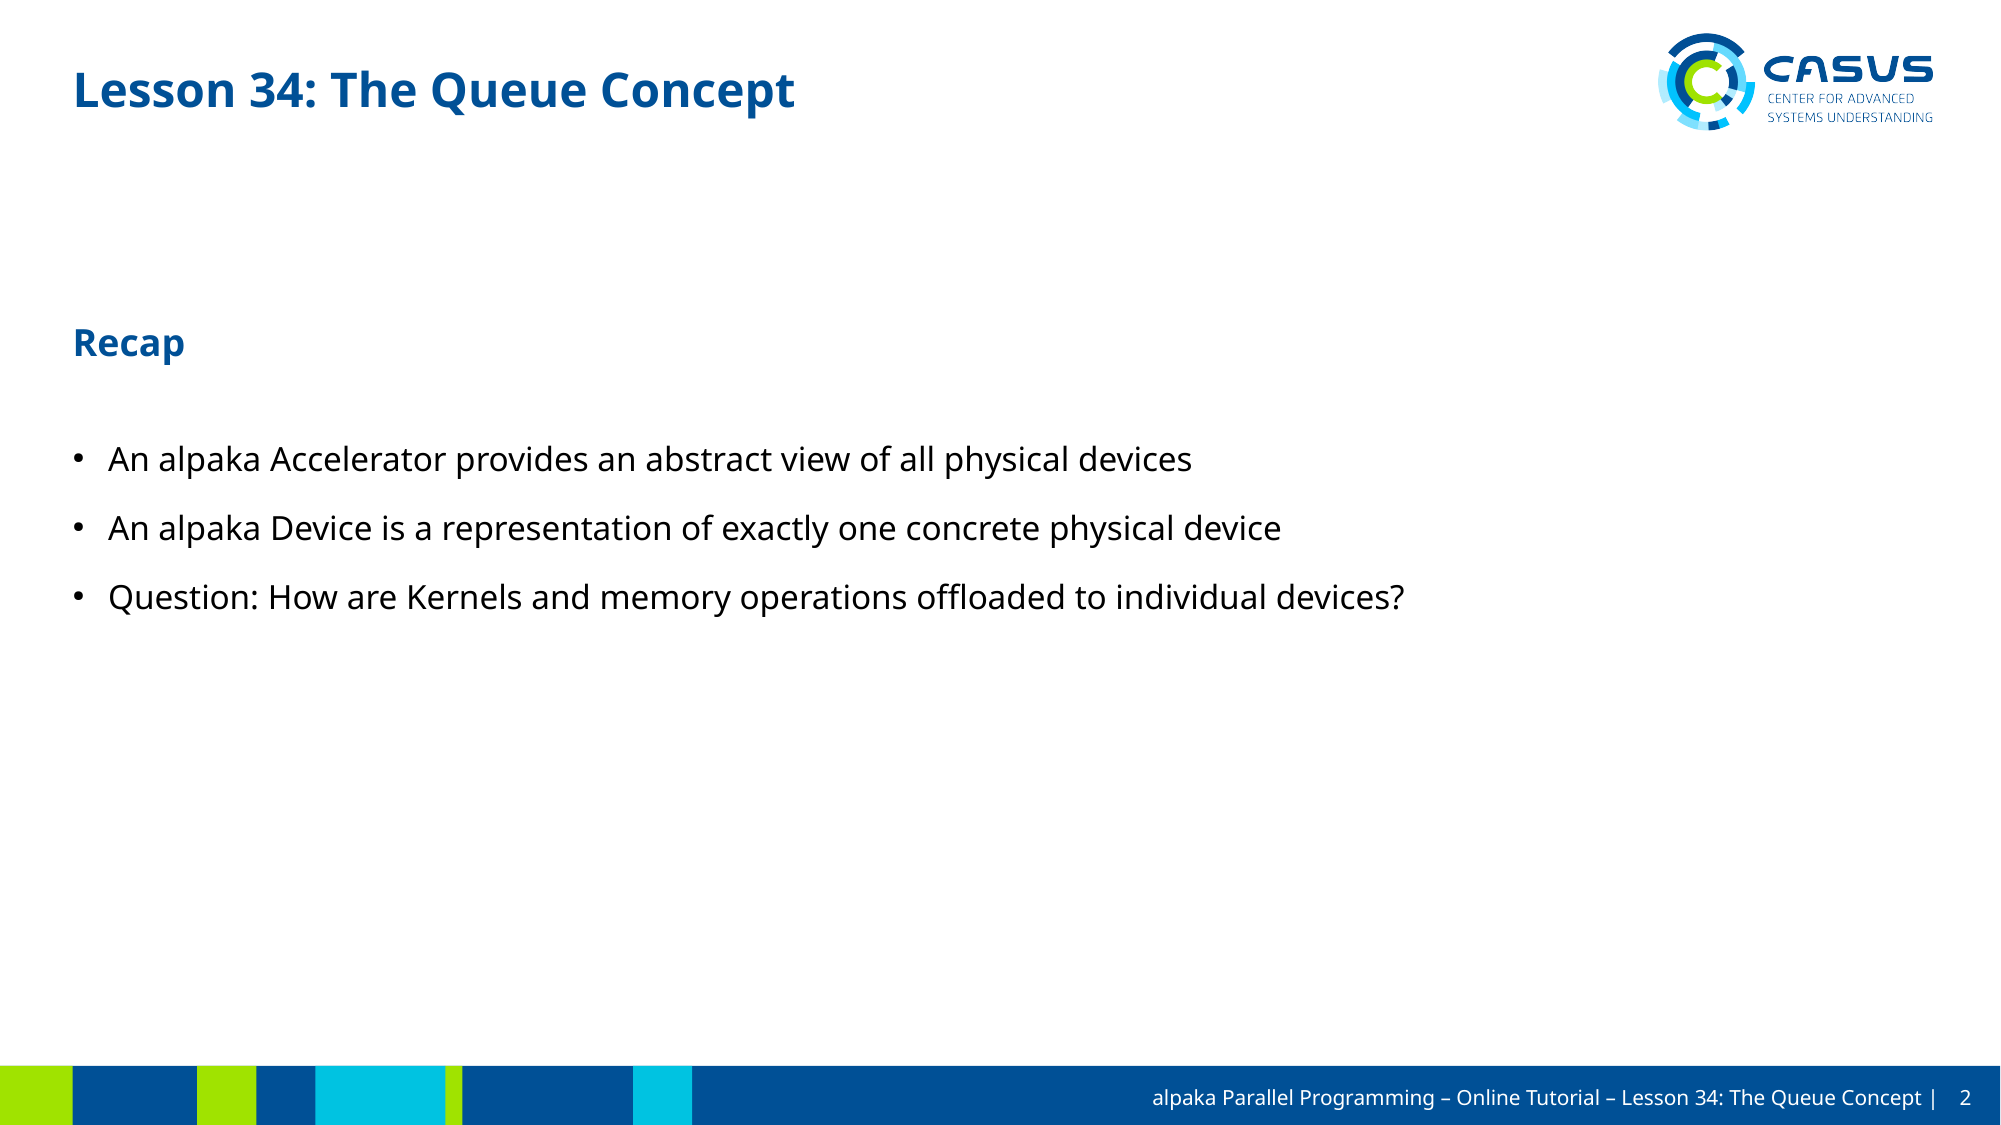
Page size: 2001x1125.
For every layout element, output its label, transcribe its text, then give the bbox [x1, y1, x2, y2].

title Lesson 34: The Queue Concept [72, 54, 1620, 123]
list Recap An alpaka Accelerator provides an abstract view of all physical devices An alpaka Device is a representation of exactly one concrete physical device Question: How are Kernels and memory operations offloaded to individual devices? [72, 316, 1620, 979]
picture [1658, 33, 1933, 131]
